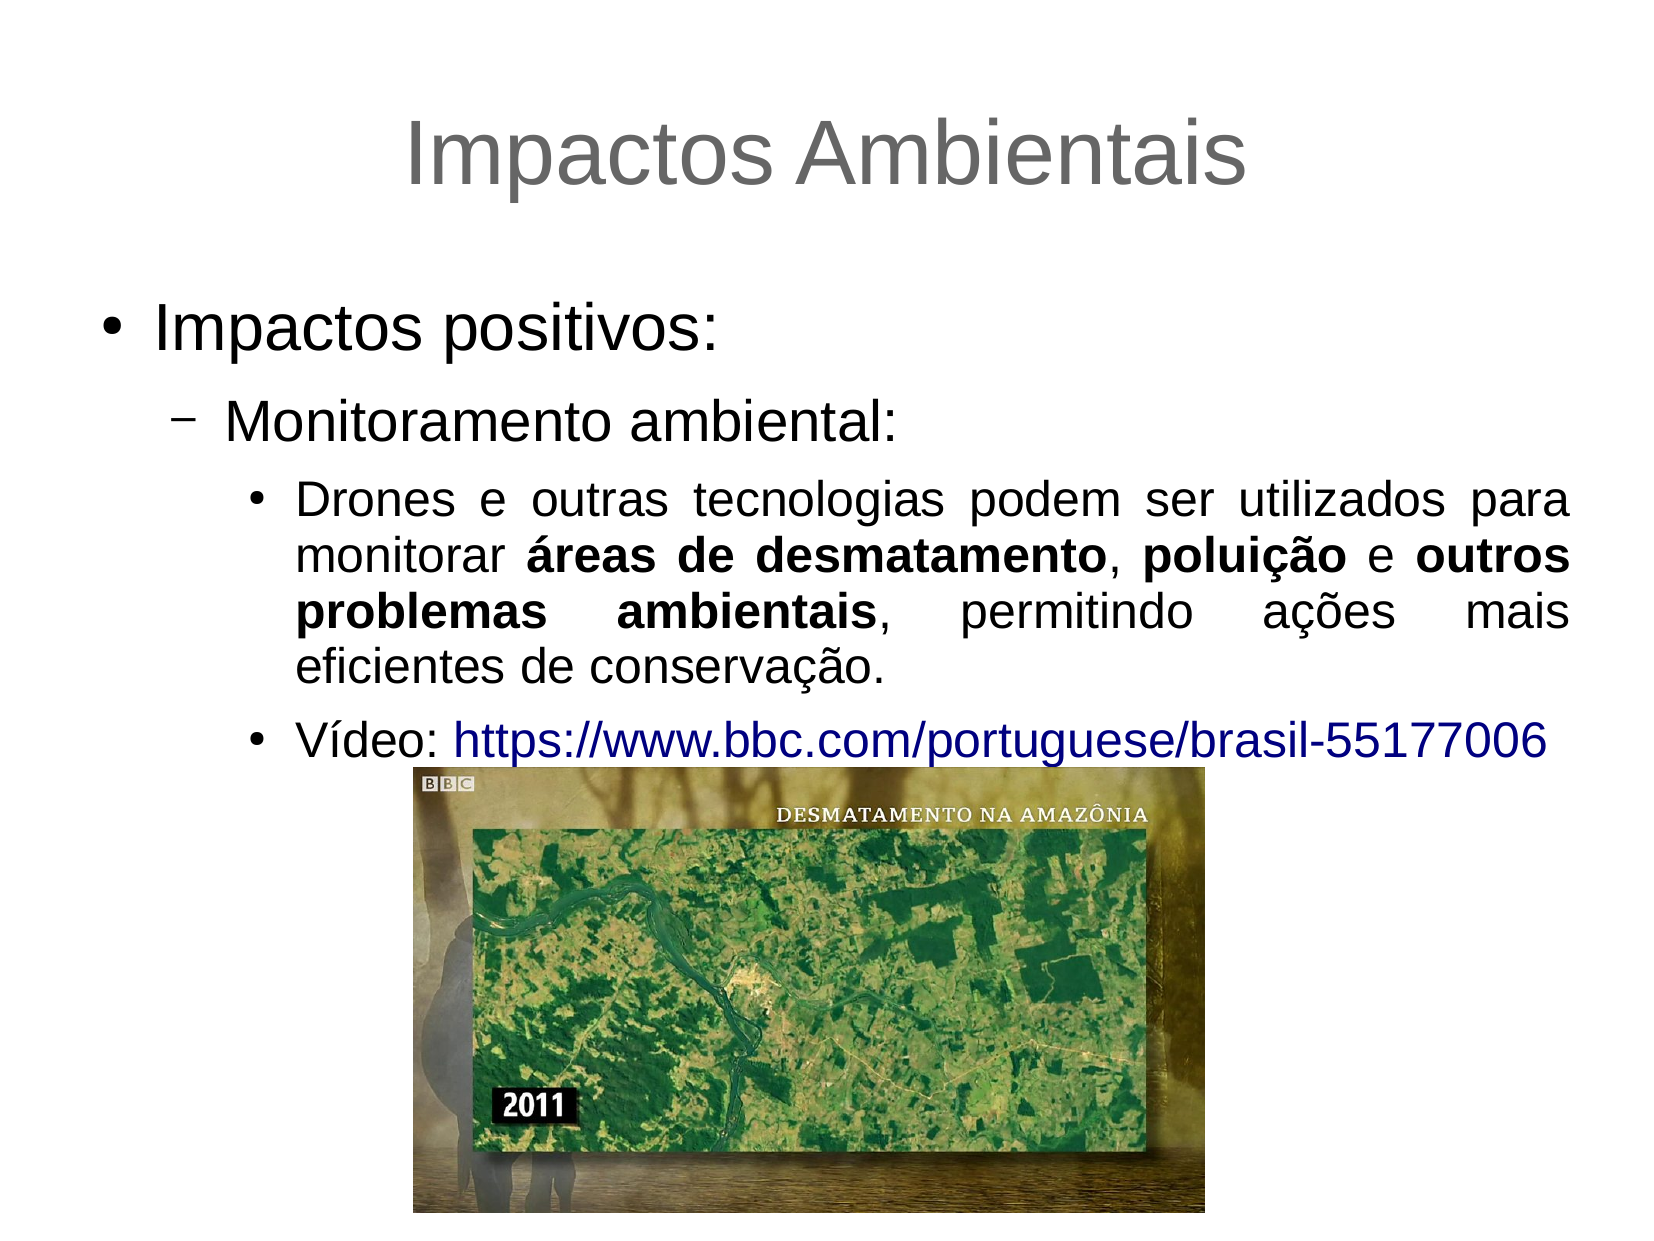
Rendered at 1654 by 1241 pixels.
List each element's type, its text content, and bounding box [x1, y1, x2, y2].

picture [413, 767, 1205, 1213]
list Impactos positivos: Monitoramento ambiental: Drones e outras tecnologias podem ser utilizados para monitorar áreas de desmatamento, poluição e outros problemas ambientais, permitindo ações mais eficientes de conservação. Vídeo: https://www.bbc.com/portuguese/brasil-55177006 [82, 290, 1571, 1158]
title Impactos Ambientais [82, 49, 1571, 257]
